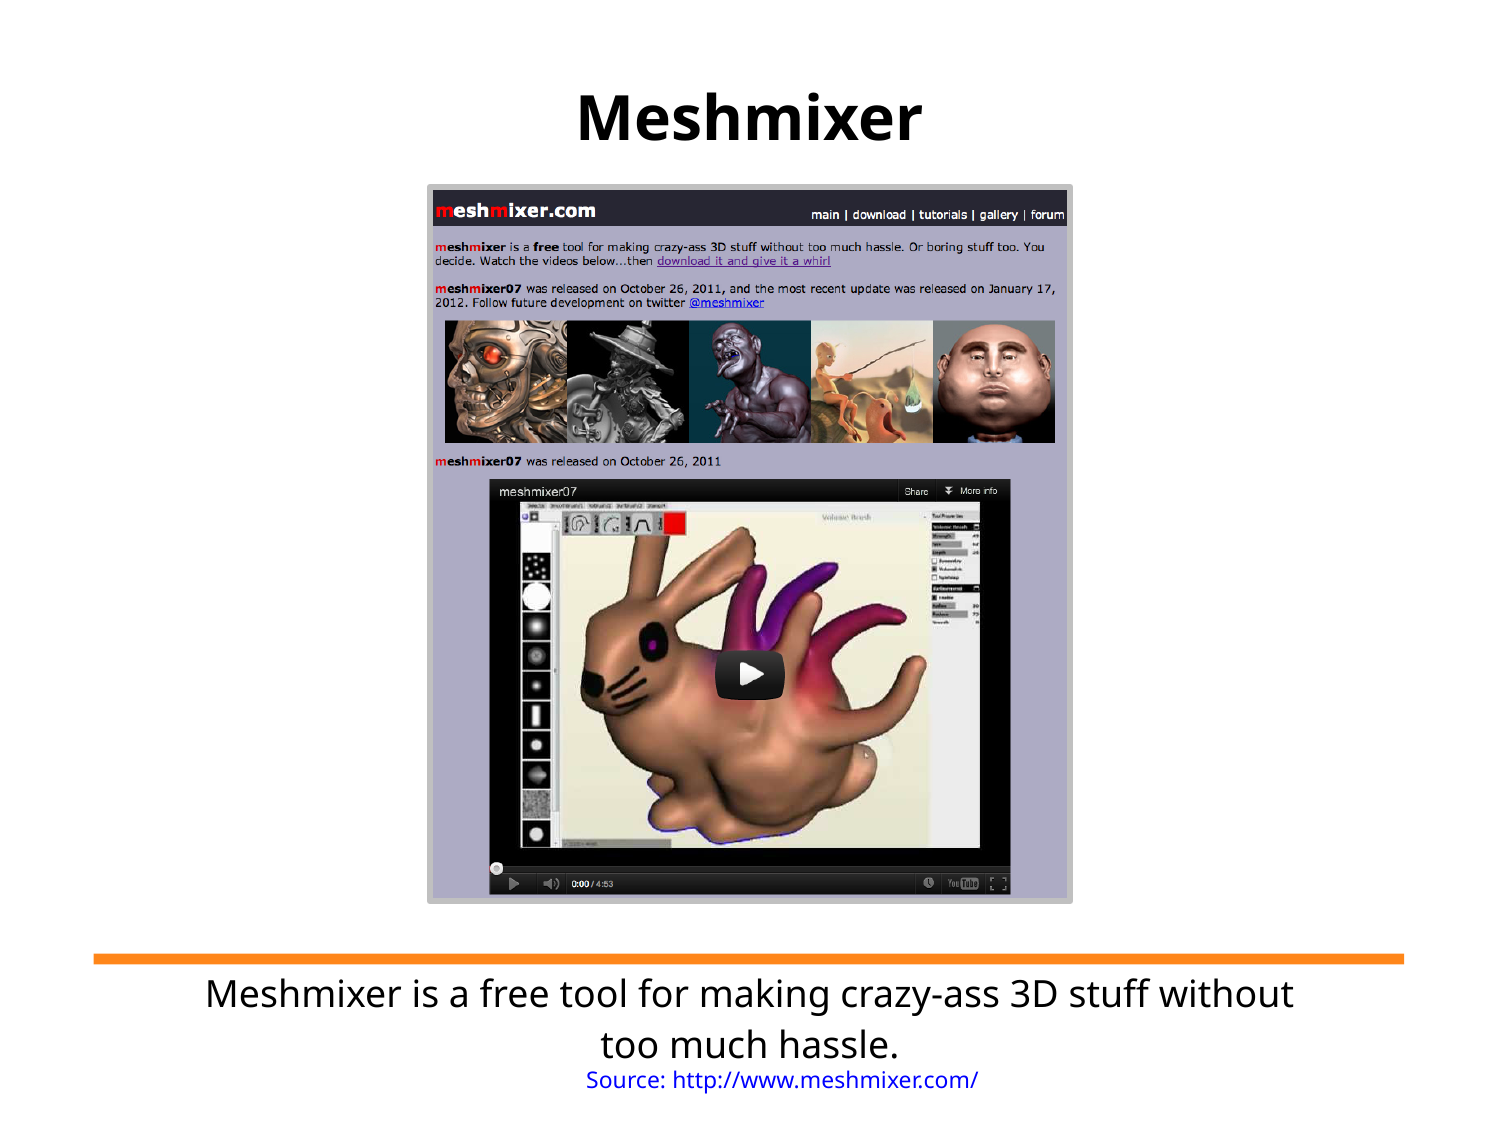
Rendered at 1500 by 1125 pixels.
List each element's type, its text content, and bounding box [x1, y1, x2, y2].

picture [0, 0, 1500, 1125]
text_box Source: http://www.meshmixer.com/ [571, 1056, 929, 1098]
title Meshmixer [75, 44, 1426, 188]
text_box Meshmixer is a free tool for making crazy-ass 3D stuff without too much hassle. [175, 960, 1325, 1064]
